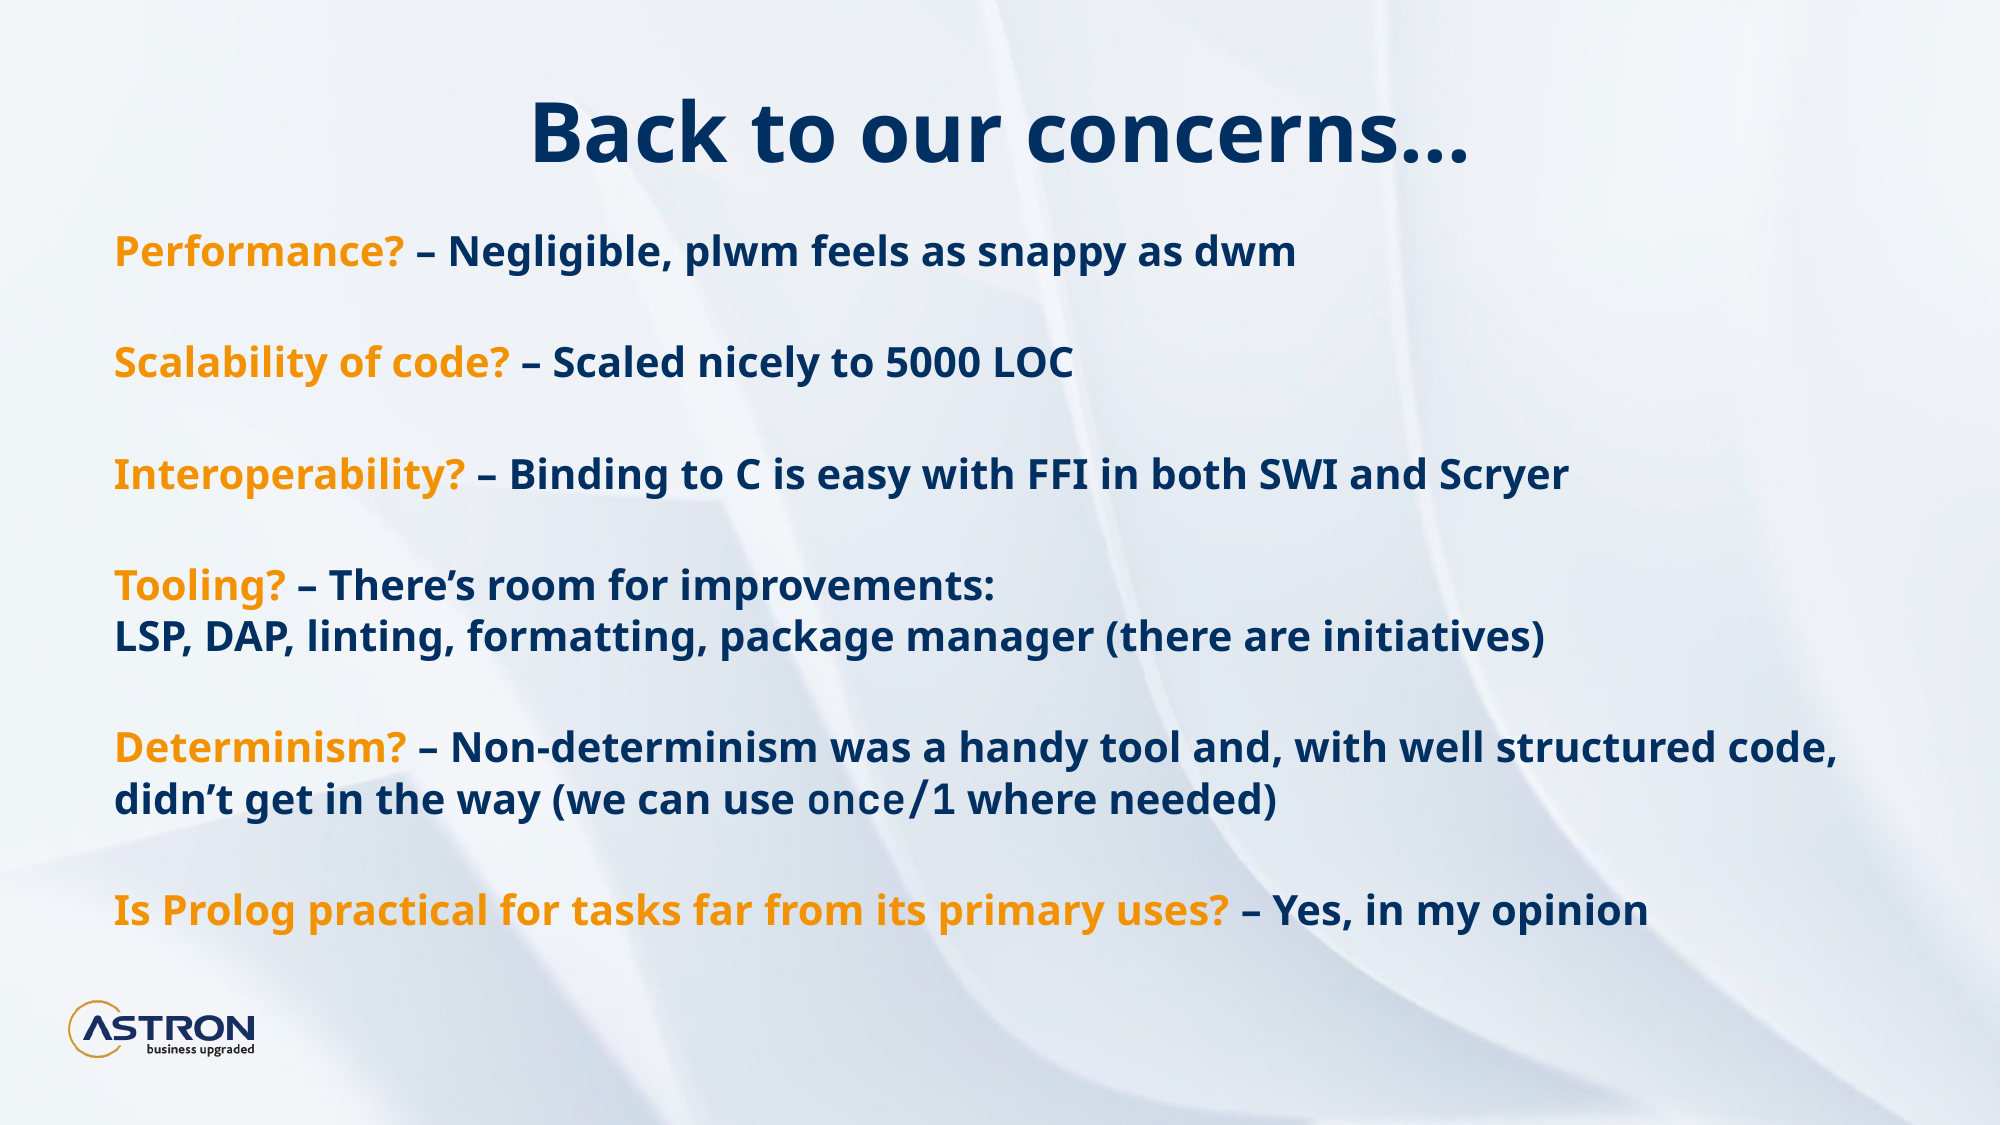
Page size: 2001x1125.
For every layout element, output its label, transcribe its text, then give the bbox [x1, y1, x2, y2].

picture [0, 0, 2000, 1125]
text_box Performance? – Negligible, plwm feels as snappy as dwm Scalability of code? – Scaled nicely to 5000 LOC Interoperability? – Binding to C is easy with FFI in both SWI and Scryer Tooling? – There’s room for improvements: LSP, DAP, linting, formatting, package manager (there are initiatives) Determinism? – Non-determinism was a handy tool and, with well structured code, didn’t get in the way (we can use once/1 where needed) Is Prolog practical for tasks far from its primary uses? – Yes, in my opinion [99, 224, 1901, 938]
title Back to our concerns... [133, 112, 1867, 189]
